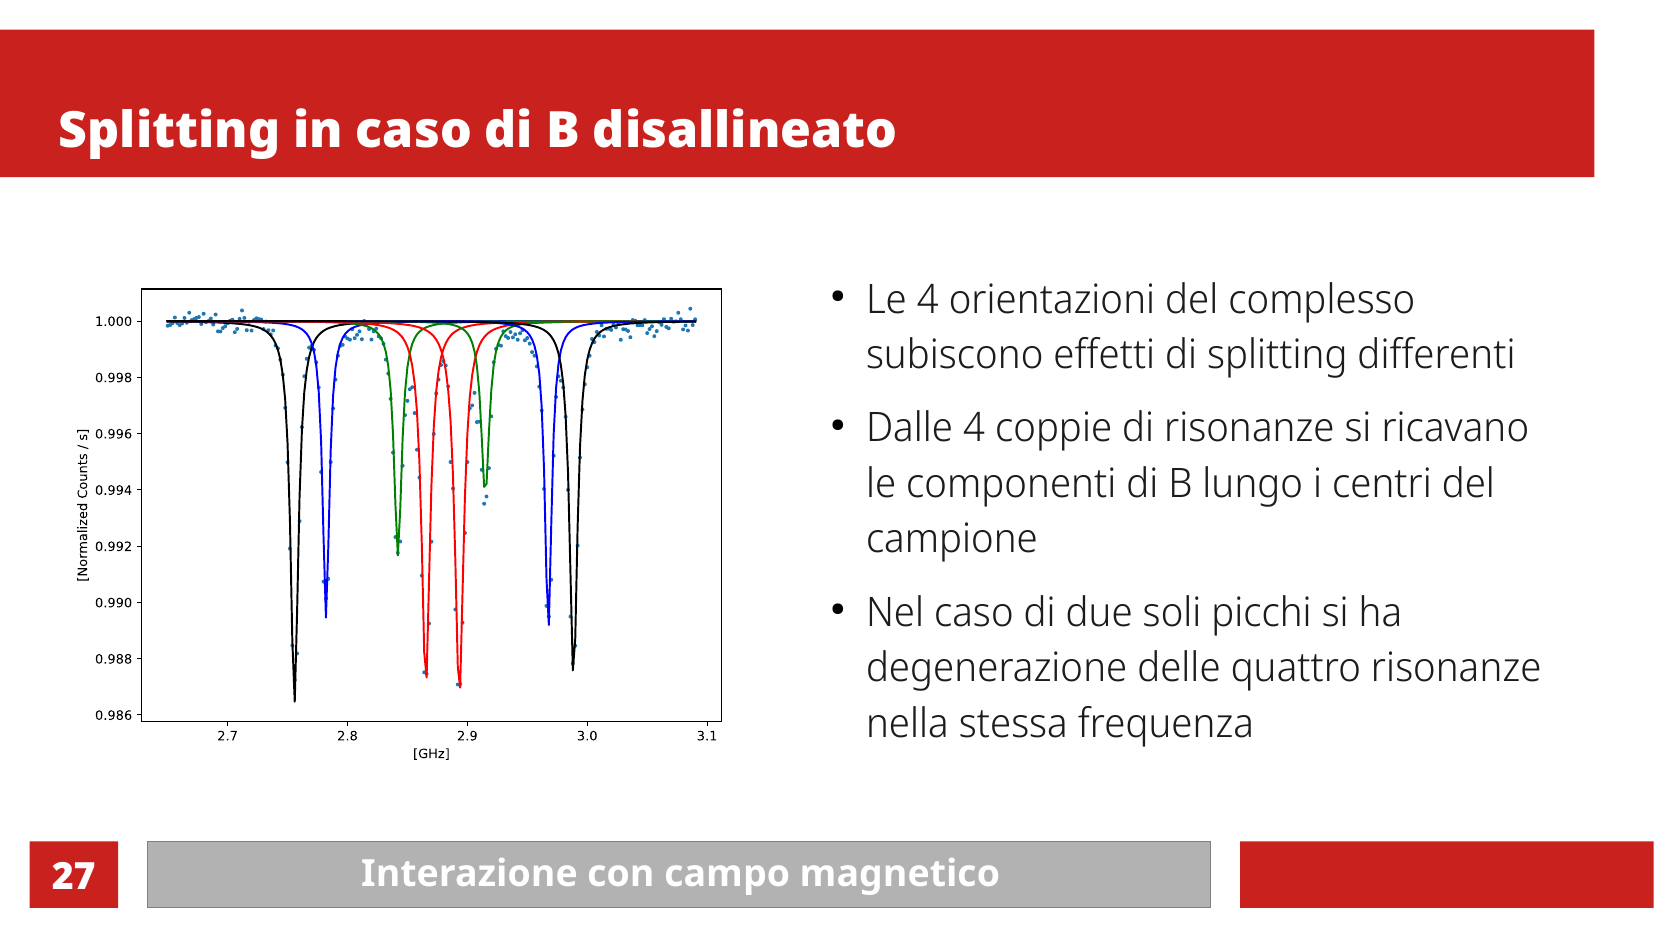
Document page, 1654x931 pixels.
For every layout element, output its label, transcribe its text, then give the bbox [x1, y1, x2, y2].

list Le 4 orientazioni del complesso subiscono effetti di splitting differenti Dalle 4 coppie di risonanze si ricavano le componenti di B lungo i centri del campione Nel caso di due soli picchi si ha degenerazione delle quattro risonanze nella stessa frequenza [830, 221, 1566, 798]
title Splitting in caso di B disallineato [59, 44, 1595, 163]
picture [47, 221, 797, 784]
text_box Interazione con campo magnetico [155, 838, 1206, 905]
